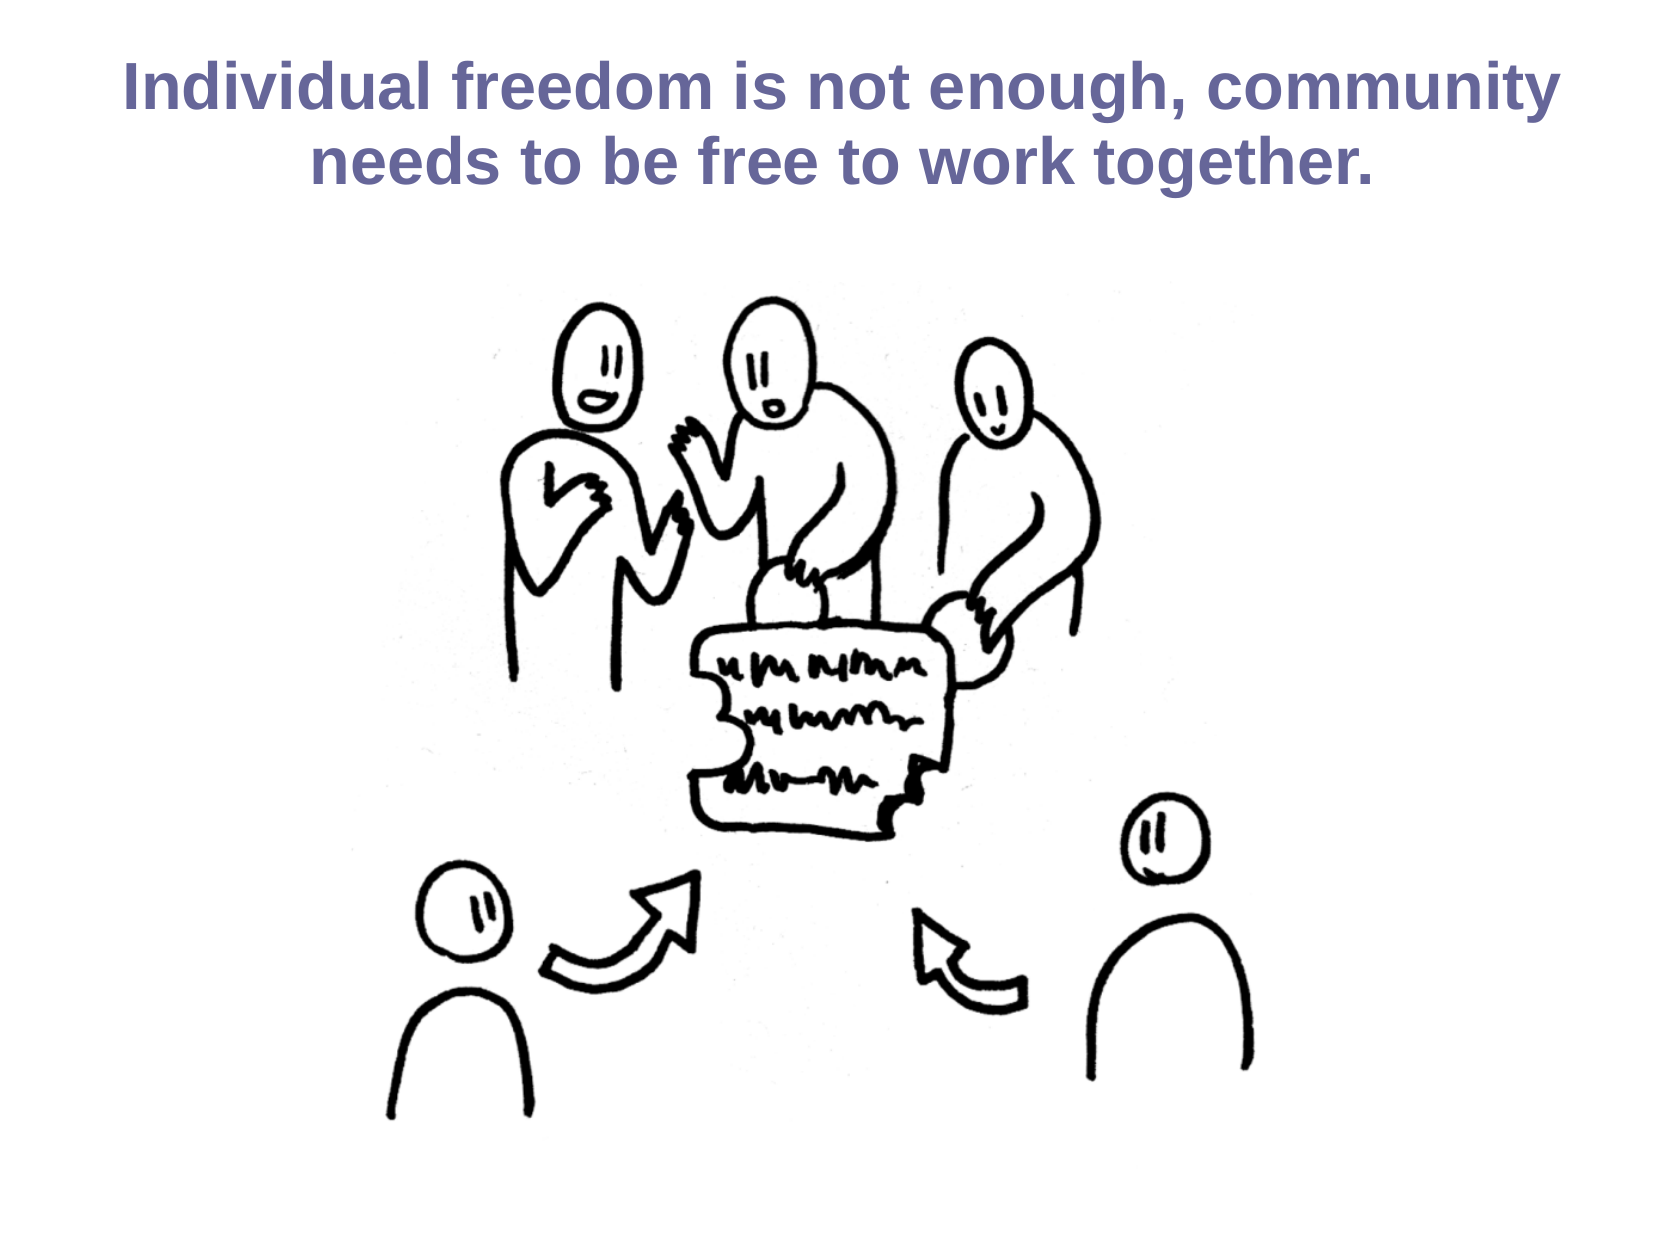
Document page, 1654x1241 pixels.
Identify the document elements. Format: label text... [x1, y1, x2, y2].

picture [347, 281, 1274, 1175]
title Individual freedom is not enough, community needs to be free to work together. [32, 0, 1654, 265]
